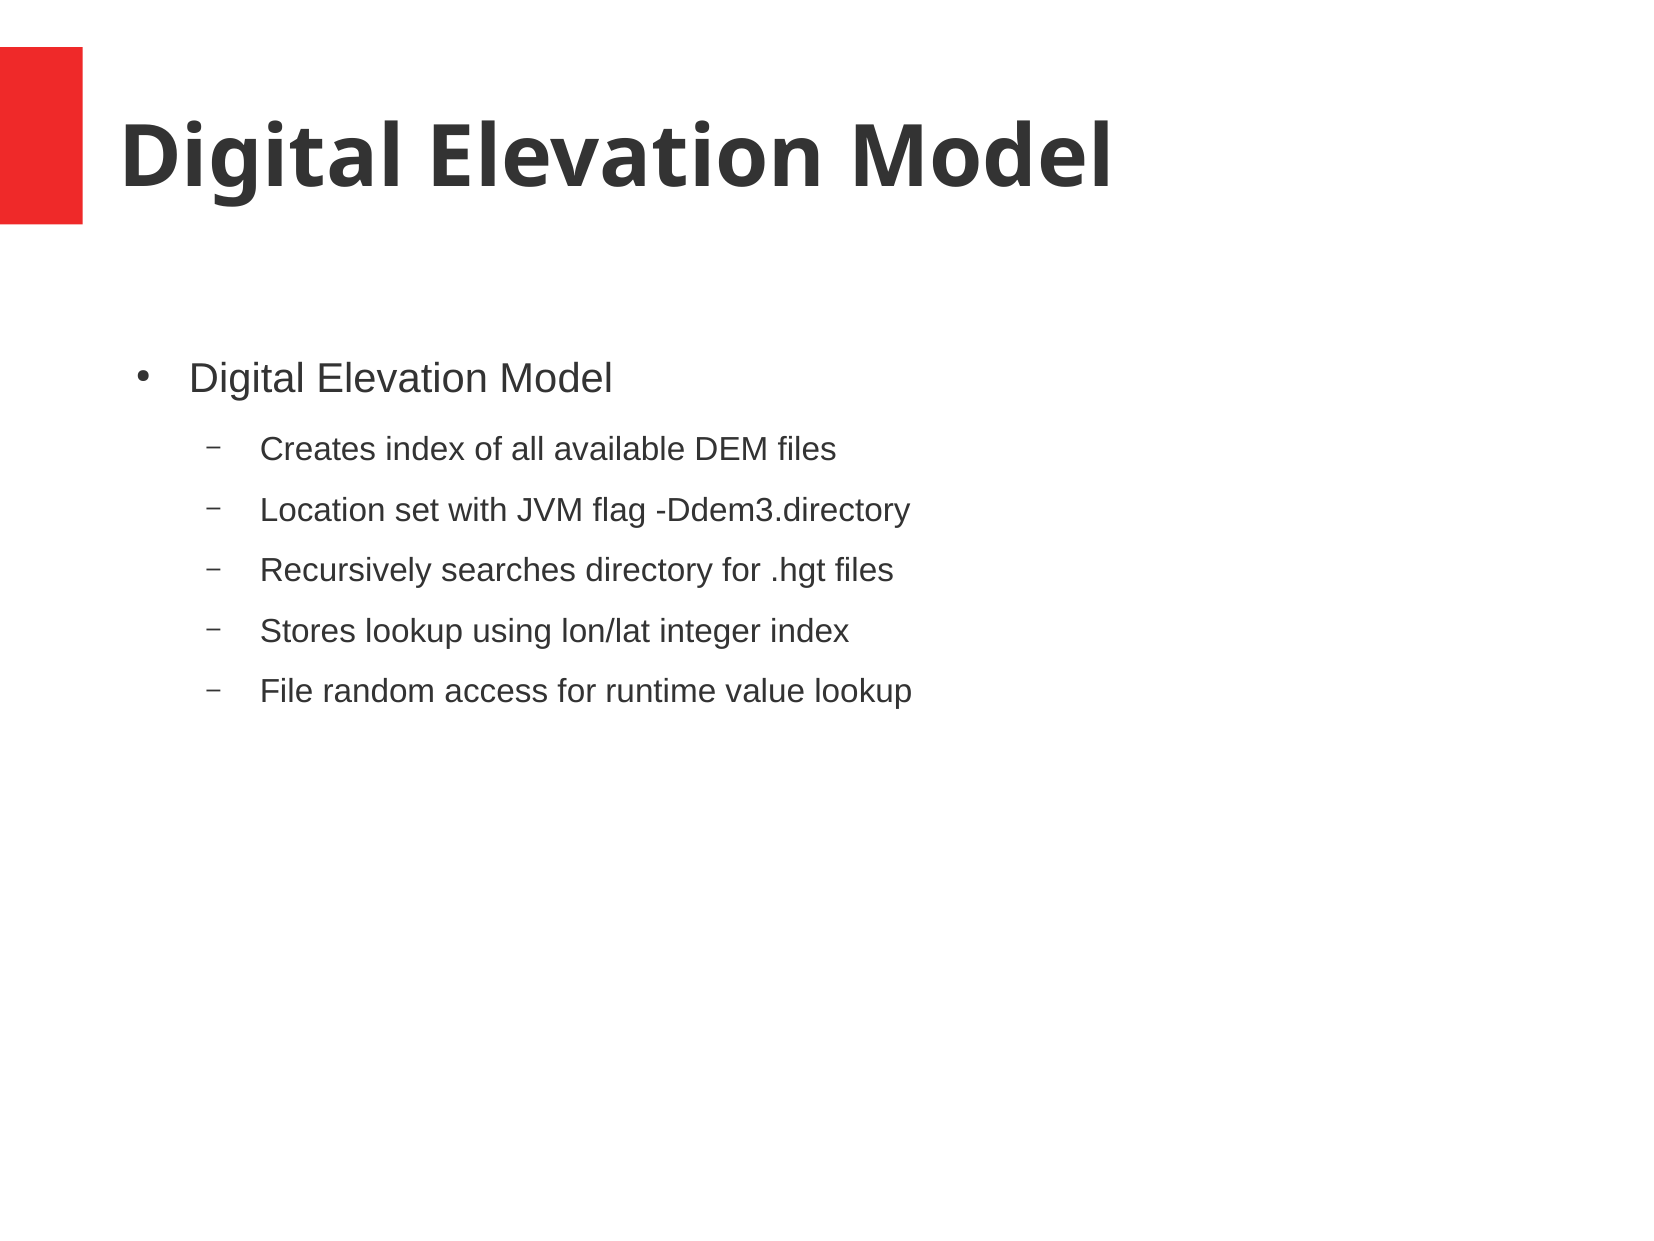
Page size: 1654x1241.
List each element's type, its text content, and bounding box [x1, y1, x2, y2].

list Digital Elevation Model Creates index of all available DEM files Location set with JVM flag -Ddem3.directory Recursively searches directory for .hgt files Stores lookup using lon/lat integer index File random access for runtime value lookup [118, 354, 1536, 1074]
title Digital Elevation Model [118, 49, 1571, 257]
